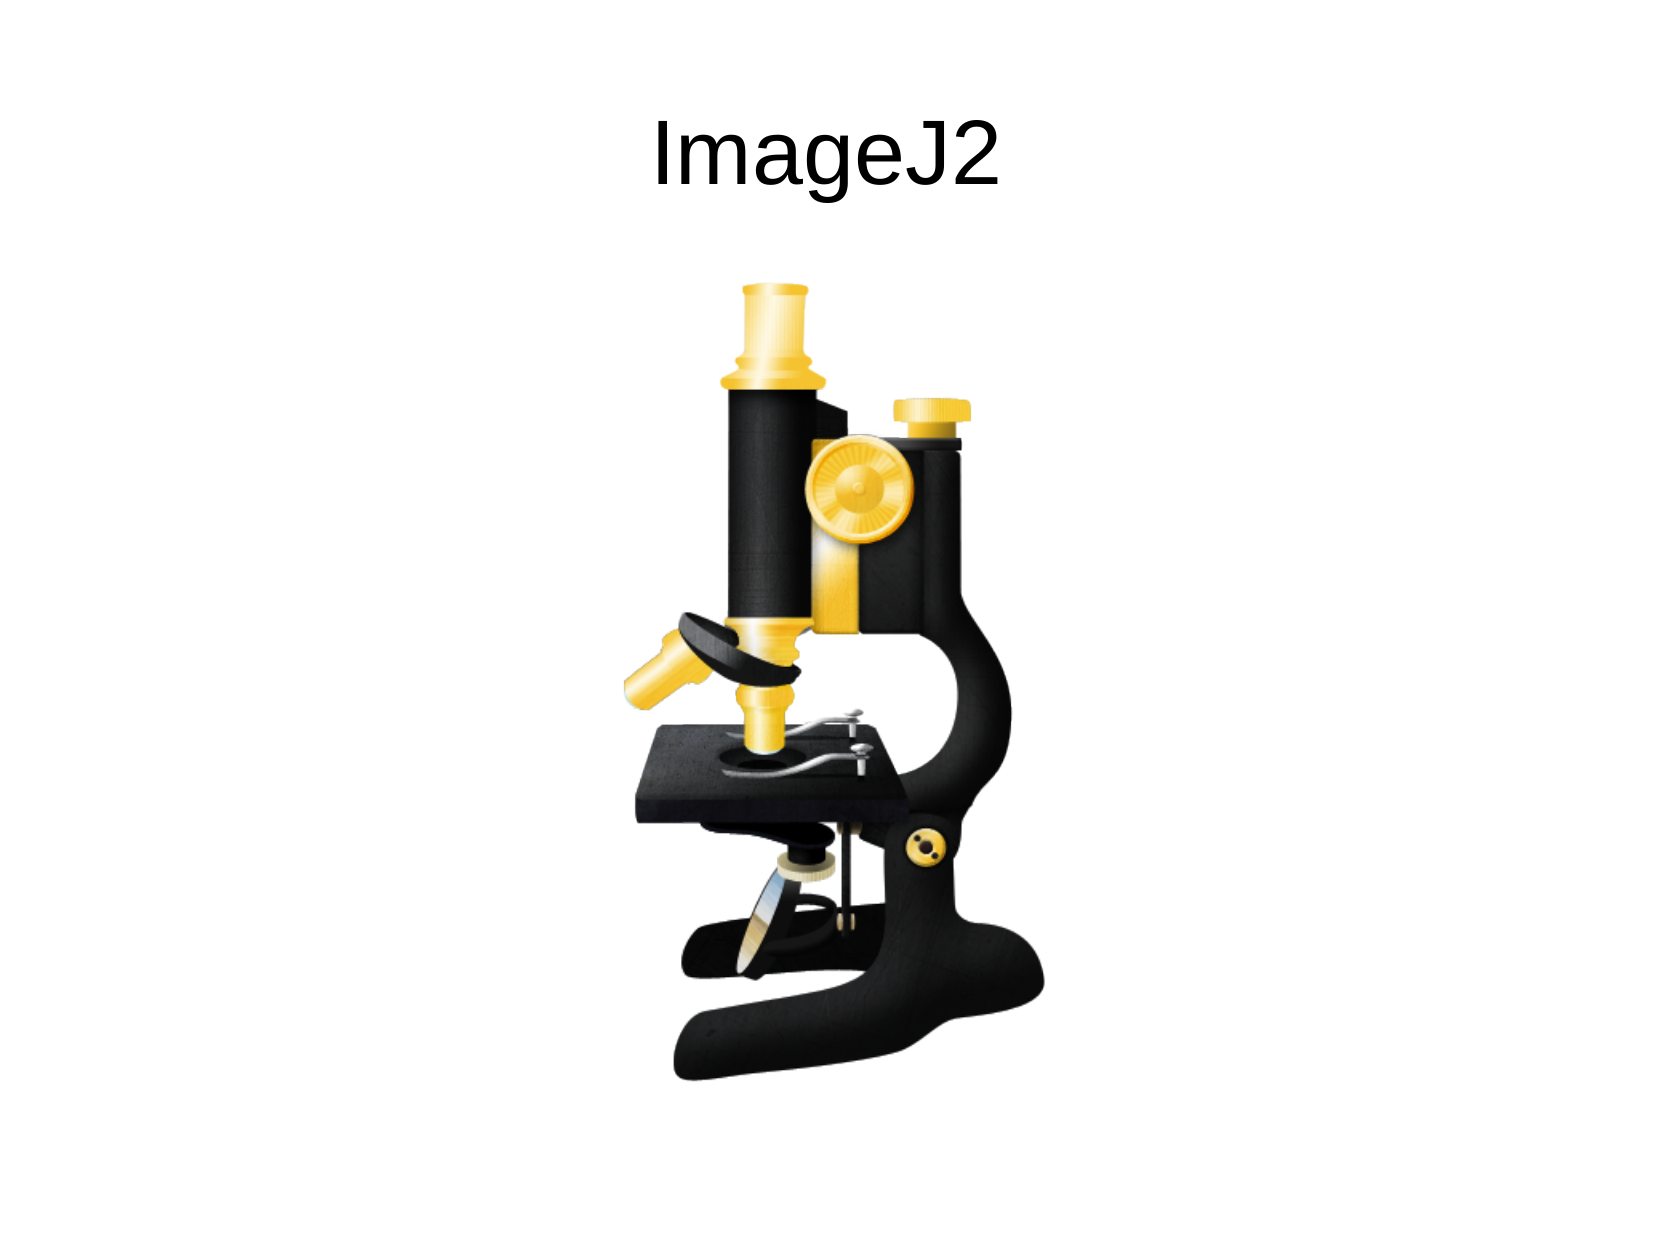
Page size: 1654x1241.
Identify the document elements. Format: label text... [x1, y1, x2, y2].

title ImageJ2 [82, 49, 1571, 257]
picture [427, 273, 1247, 1093]
